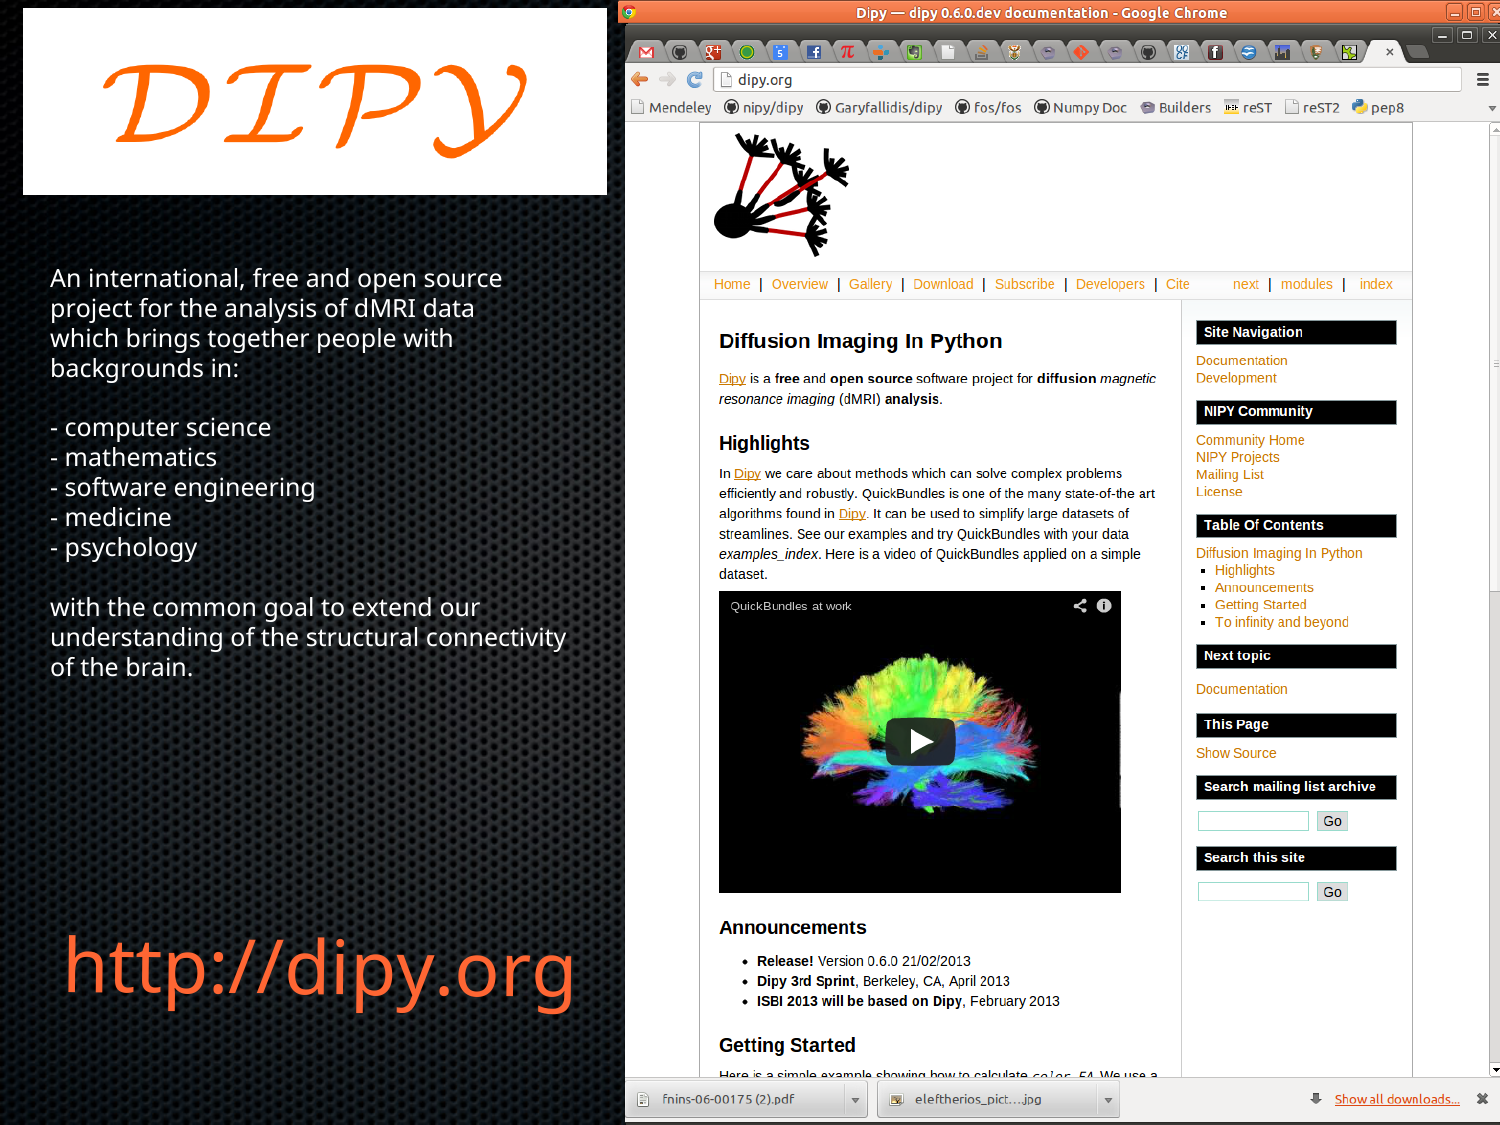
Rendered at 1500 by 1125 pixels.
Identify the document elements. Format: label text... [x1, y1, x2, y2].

picture [0, 0, 1500, 1125]
text_box An international, free and open source project for the analysis of dMRI data which brings together people with backgrounds in: - computer science - mathematics - software engineering - medicine - psychology with the common goal to extend our understanding of the structural connectivity of the brain. [35, 254, 617, 899]
text_box http://dipy.org [47, 909, 617, 1022]
